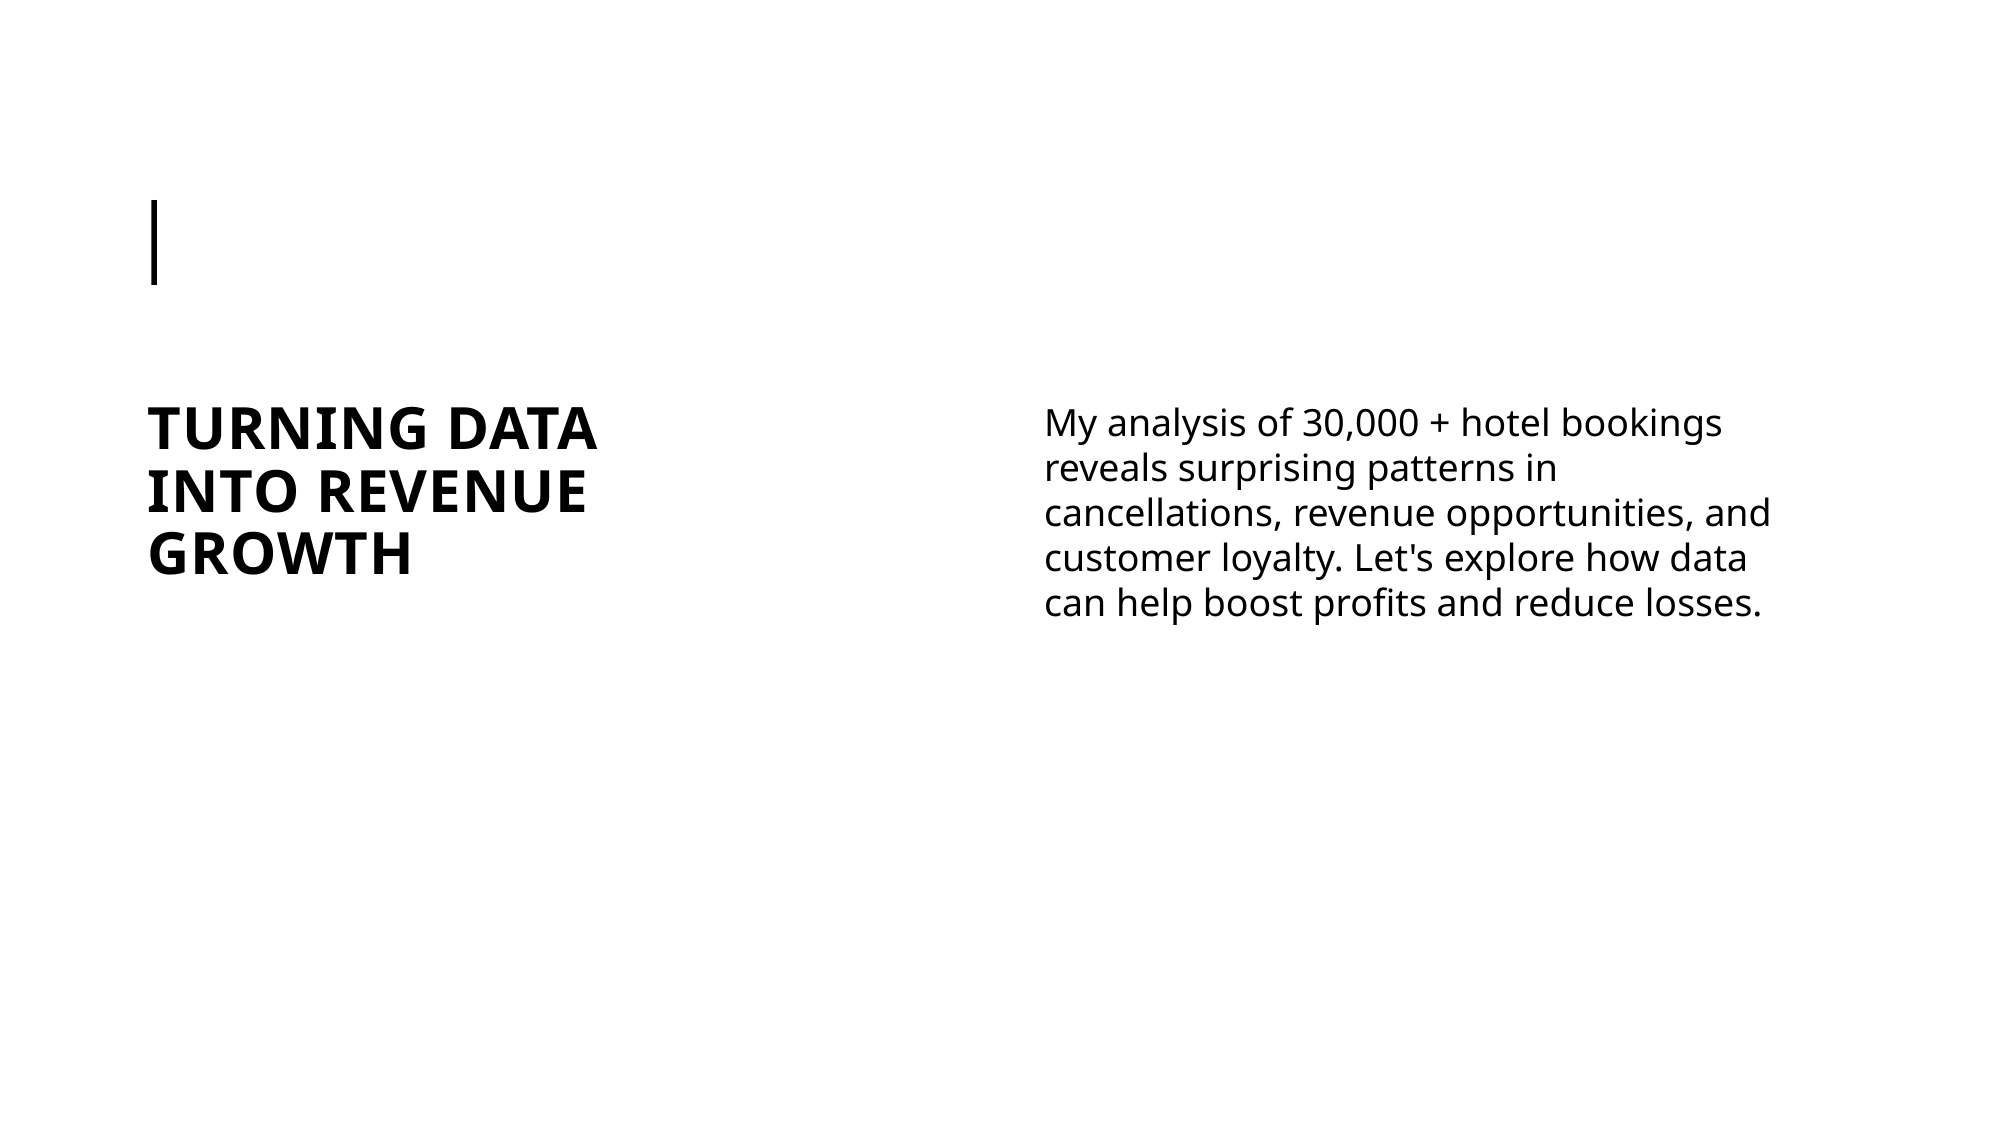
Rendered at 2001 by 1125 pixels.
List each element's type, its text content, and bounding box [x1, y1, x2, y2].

title Turning Data into Revenue Growth [132, 391, 722, 795]
list My analysis of 30,000 + hotel bookings reveals surprising patterns in cancellations, revenue opportunities, and customer loyalty. Let's explore how data can help boost profits and reduce losses. [1029, 391, 1790, 796]
